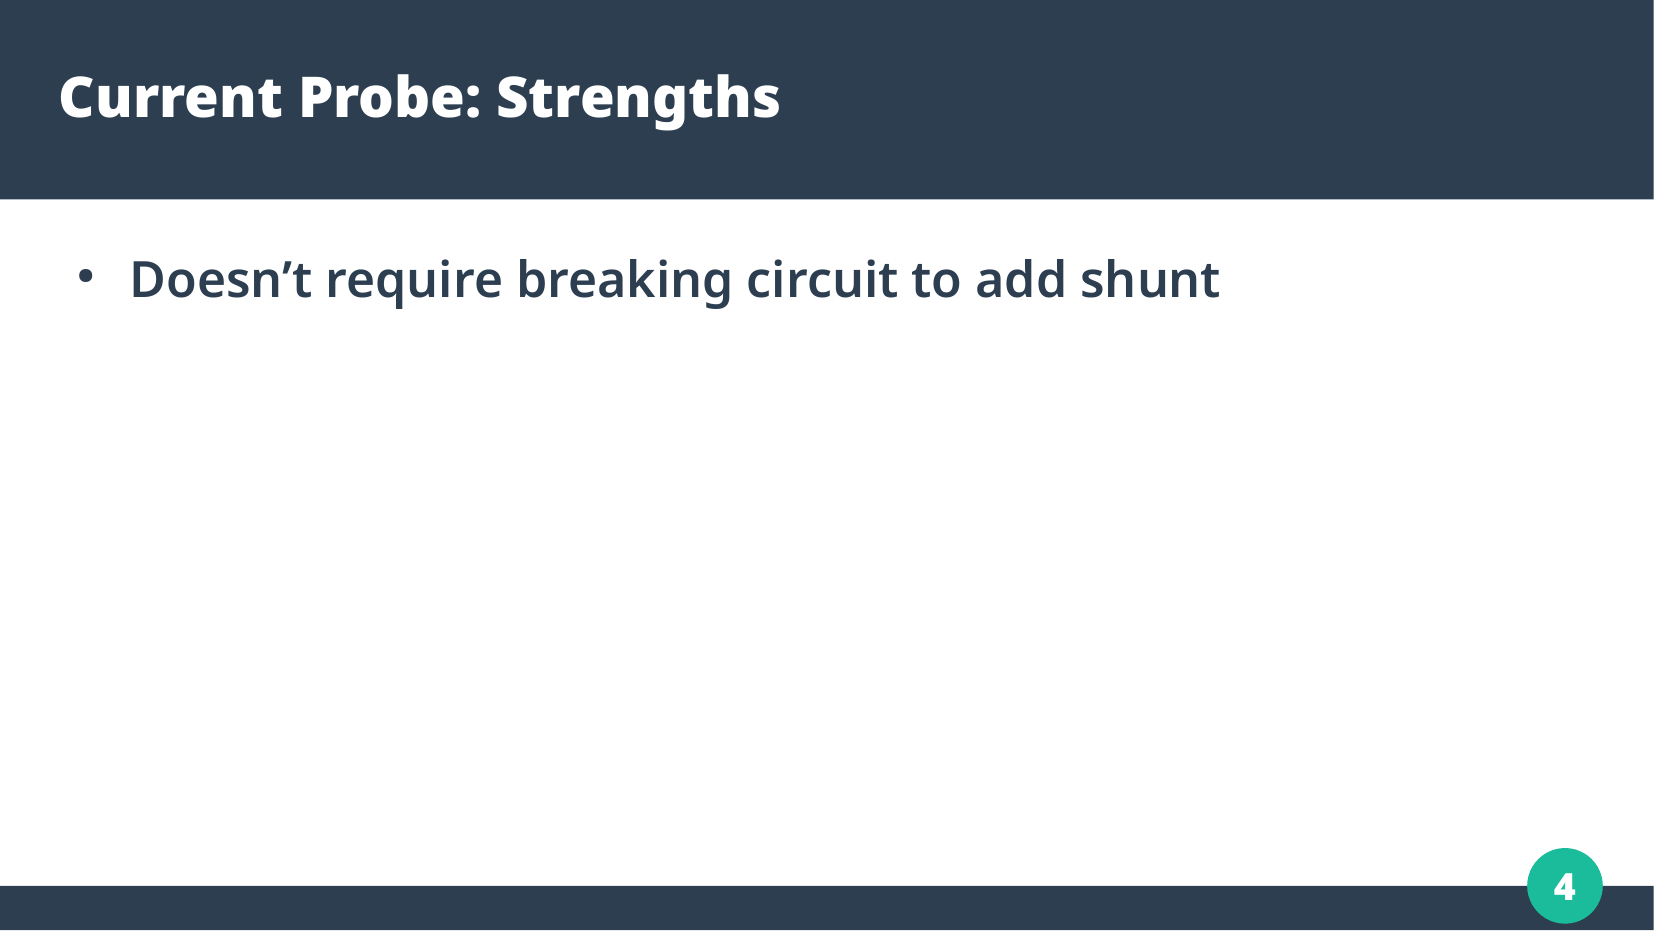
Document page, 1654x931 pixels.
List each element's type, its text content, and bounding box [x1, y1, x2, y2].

list Doesn’t require breaking circuit to add shunt [59, 243, 1595, 864]
title Current Probe: Strengths [59, 37, 1595, 155]
